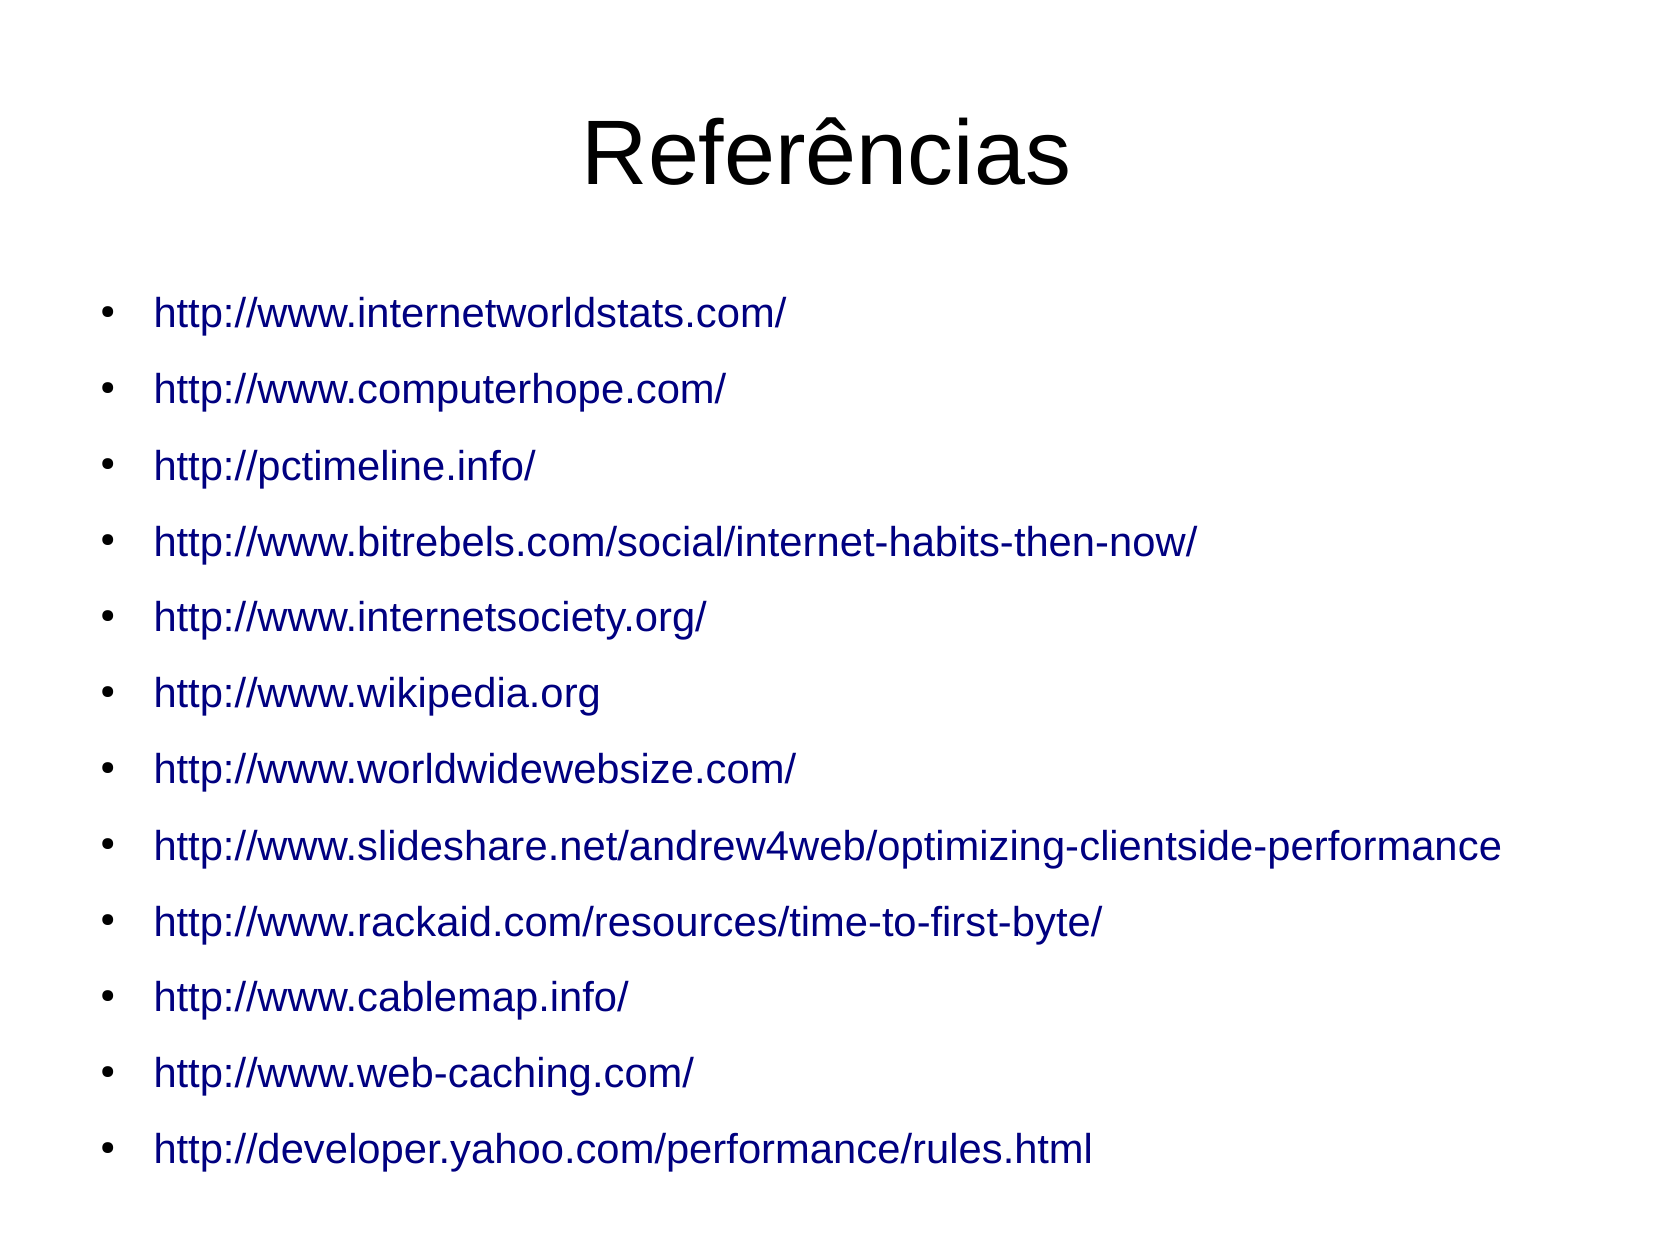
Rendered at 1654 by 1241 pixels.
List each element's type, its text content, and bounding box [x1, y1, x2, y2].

list http://www.internetworldstats.com/ http://www.computerhope.com/ http://pctimeline.info/ http://www.bitrebels.com/social/internet-habits-then-now/ http://www.internetsociety.org/ http://www.wikipedia.org http://www.worldwidewebsize.com/ http://www.slideshare.net/andrew4web/optimizing-clientside-performance http://www.rackaid.com/resources/time-to-first-byte/ http://www.cablemap.info/ http://www.web-caching.com/ http://developer.yahoo.com/performance/rules.html [82, 290, 1538, 1182]
title Referências [82, 49, 1571, 257]
